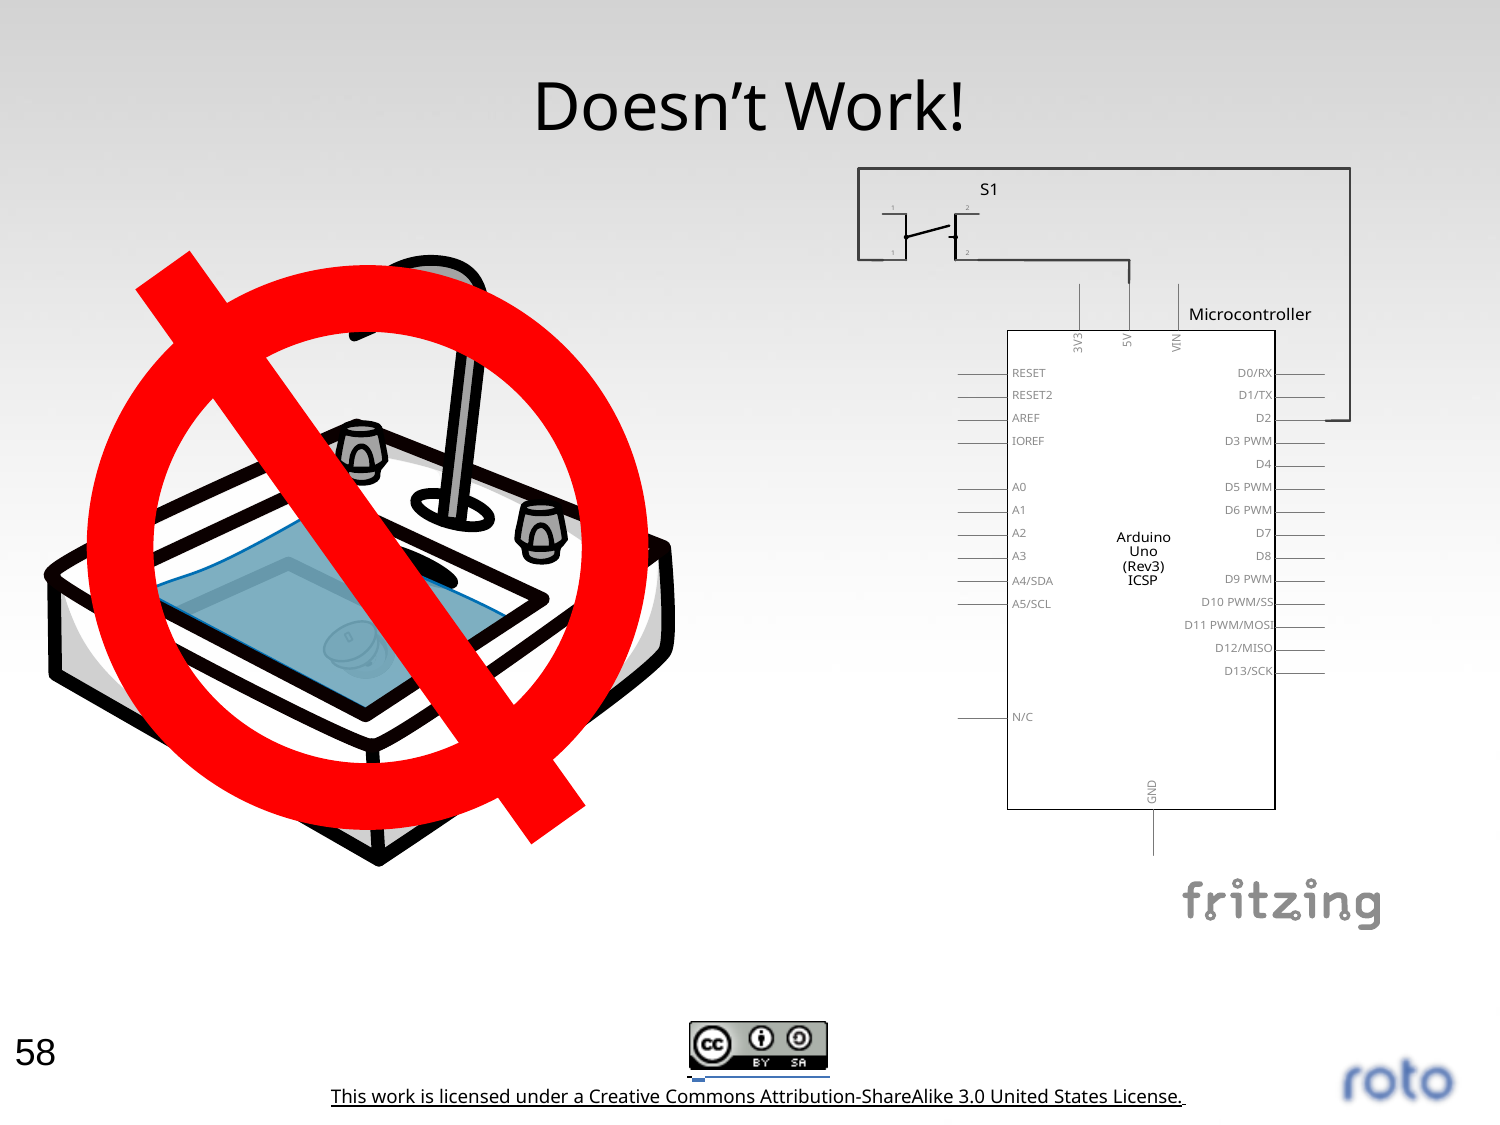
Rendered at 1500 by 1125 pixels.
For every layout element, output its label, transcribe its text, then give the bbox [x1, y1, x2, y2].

picture [0, 0, 1500, 1125]
title Doesn’t Work! [112, 49, 1388, 238]
